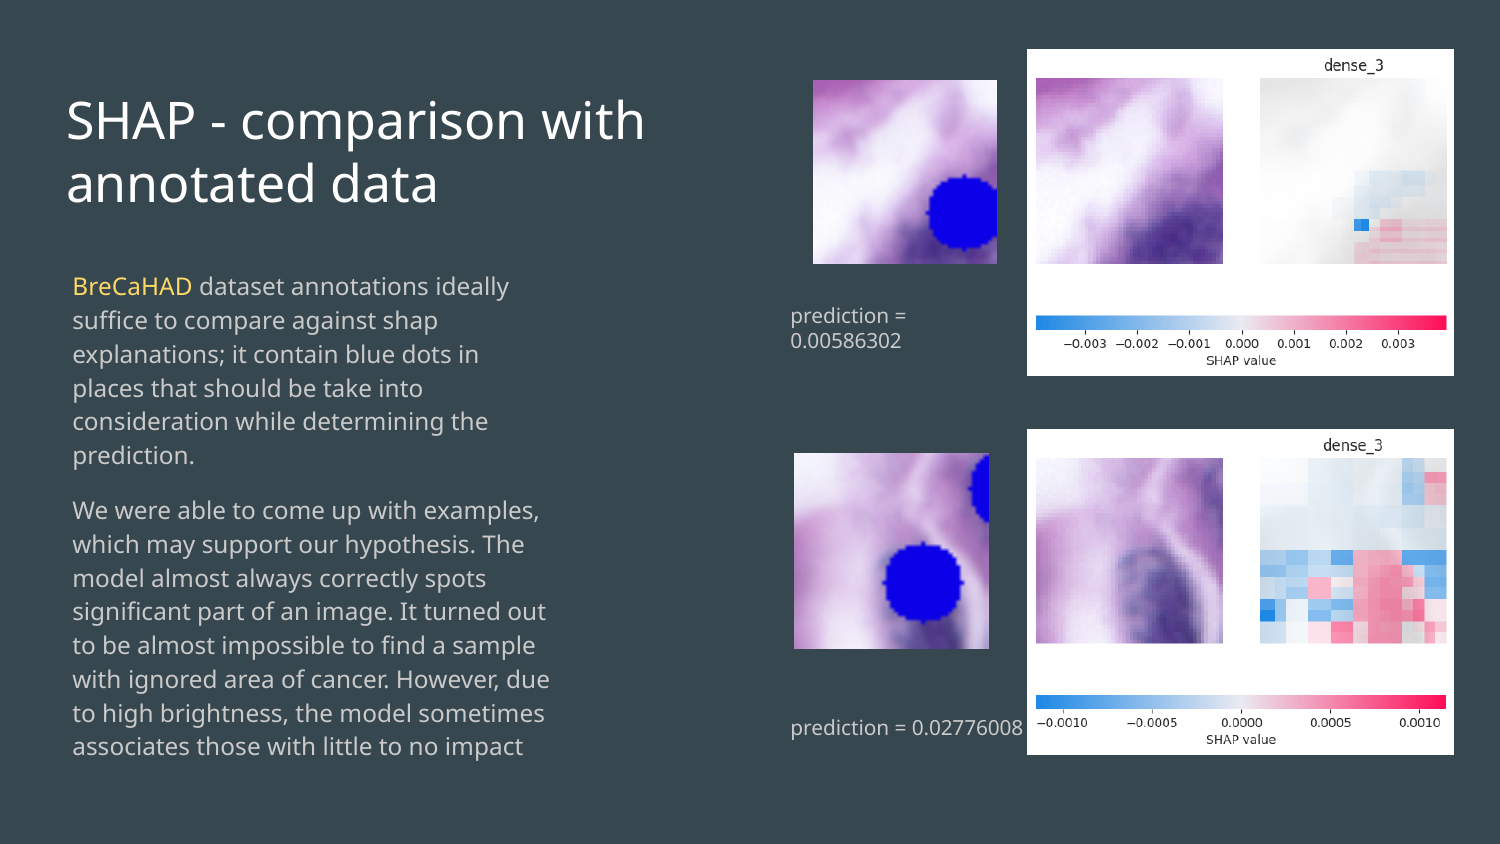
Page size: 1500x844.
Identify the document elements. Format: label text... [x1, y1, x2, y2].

text_box prediction = 0.02776008 [775, 699, 1359, 755]
list BreCaHAD dataset annotations ideally suffice to compare against shap explanations; it contain blue dots in places that should be take into consideration while determining the prediction. We were able to come up with examples, which may support our hypothesis. The model almost always correctly spots significant part of an image. It turned out to be almost impossible to find a sample with ignored area of cancer. However, due to high brightness, the model sometimes associates those with little to no impact [57, 251, 571, 813]
picture [813, 80, 997, 264]
picture [1027, 49, 1454, 376]
text_box prediction = 0.00586302 [775, 287, 1035, 381]
picture [1027, 429, 1454, 755]
title SHAP - comparison with annotated data [51, 72, 795, 228]
picture [794, 453, 989, 649]
